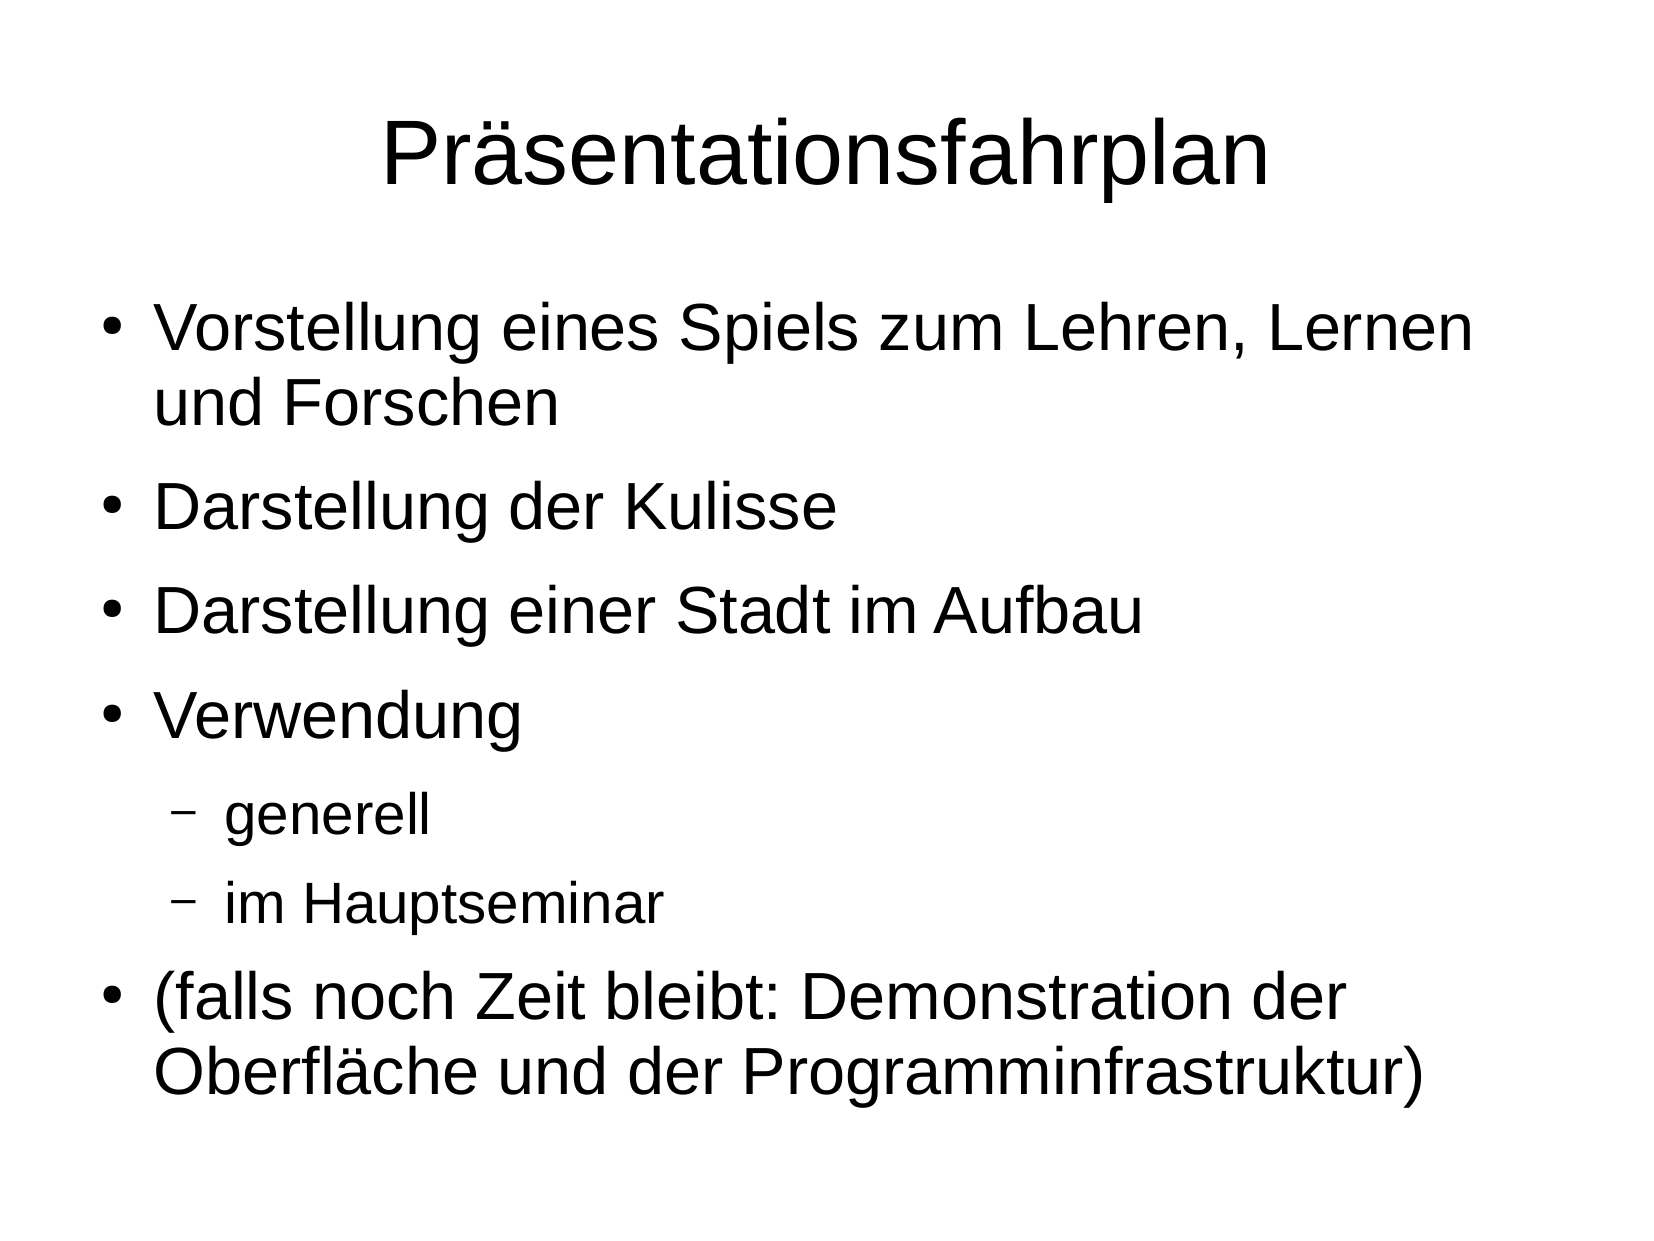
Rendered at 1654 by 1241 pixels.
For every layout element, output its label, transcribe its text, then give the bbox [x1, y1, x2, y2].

title Präsentationsfahrplan [82, 49, 1571, 257]
list Vorstellung eines Spiels zum Lehren, Lernen und Forschen Darstellung der Kulisse Darstellung einer Stadt im Aufbau Verwendung generell im Hauptseminar (falls noch Zeit bleibt: Demonstration der Oberfläche und der Programminfrastruktur) [82, 290, 1571, 1109]
